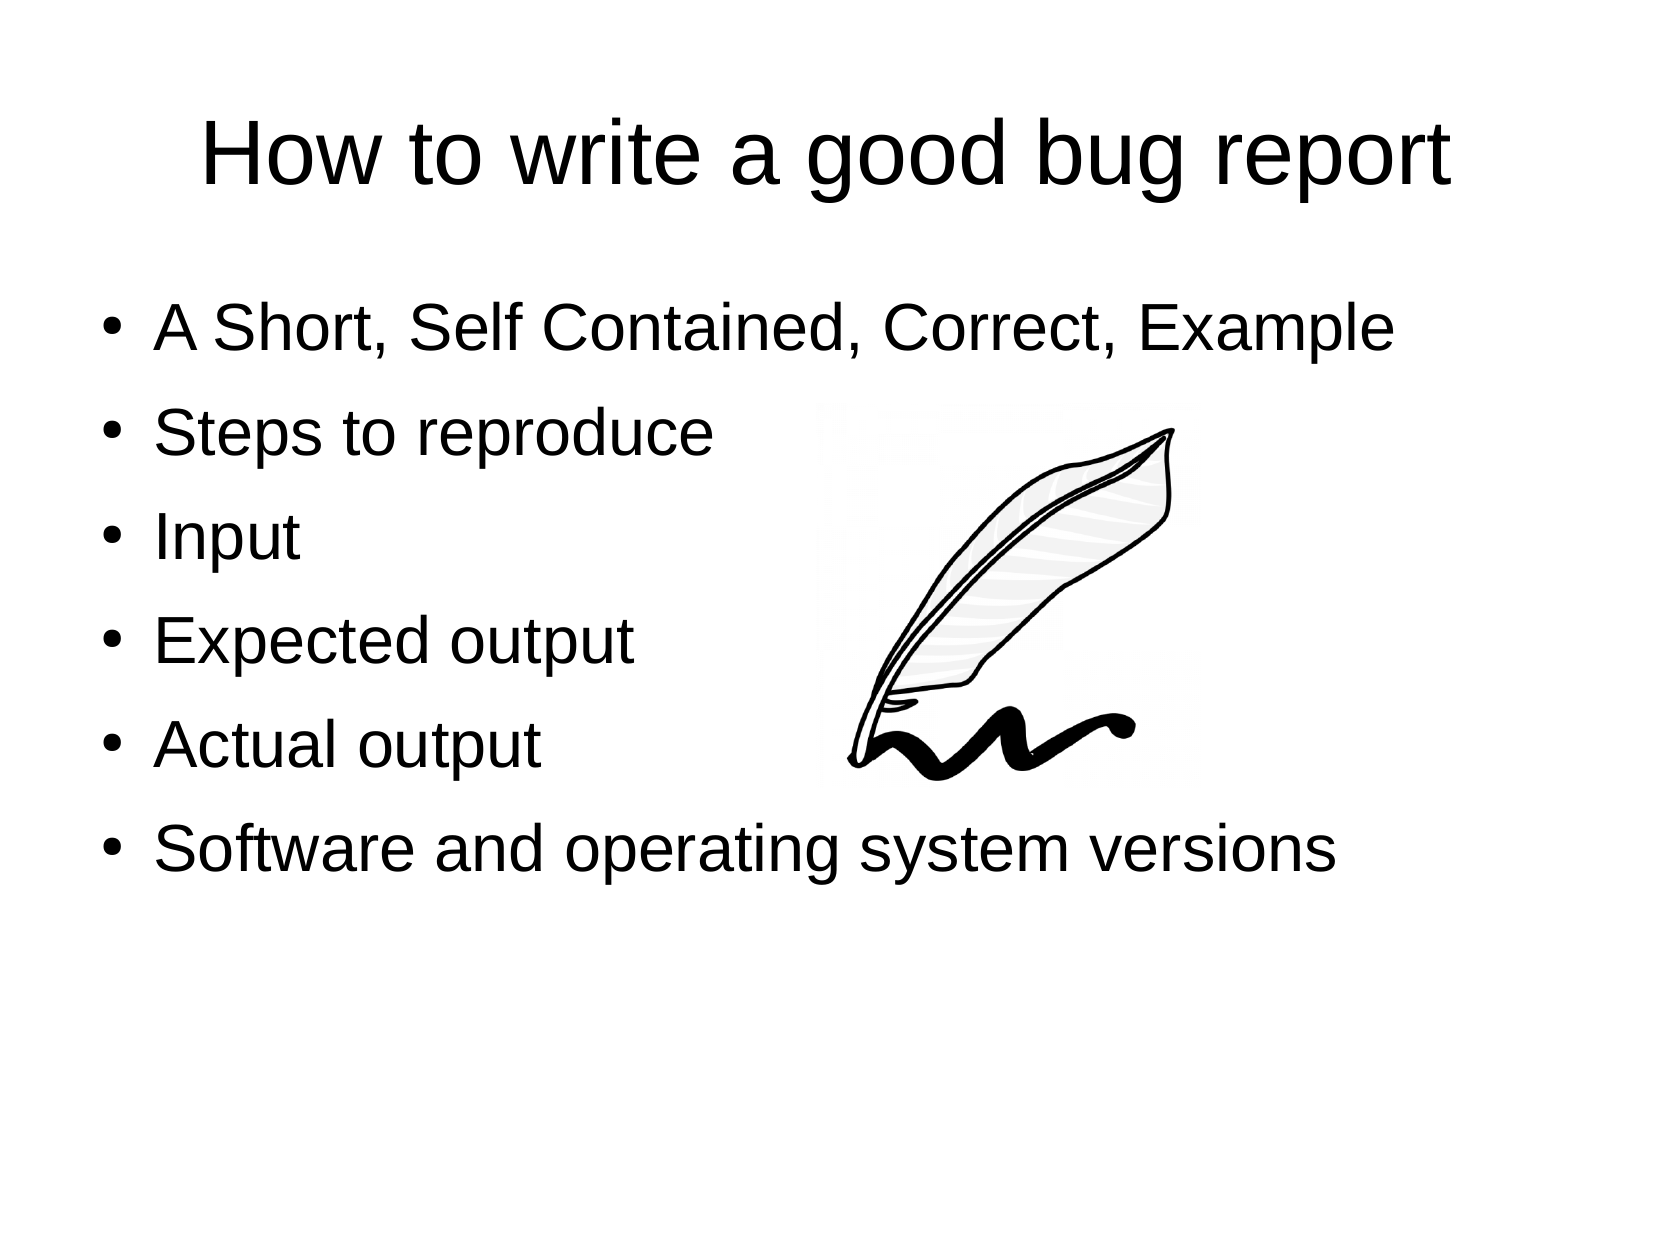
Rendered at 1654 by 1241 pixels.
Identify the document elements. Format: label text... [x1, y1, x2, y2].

list A Short, Self Contained, Correct, Example Steps to reproduce Input Expected output Actual output Software and operating system versions [82, 290, 1571, 1094]
picture [816, 403, 1201, 788]
title How to write a good bug report [82, 49, 1571, 257]
